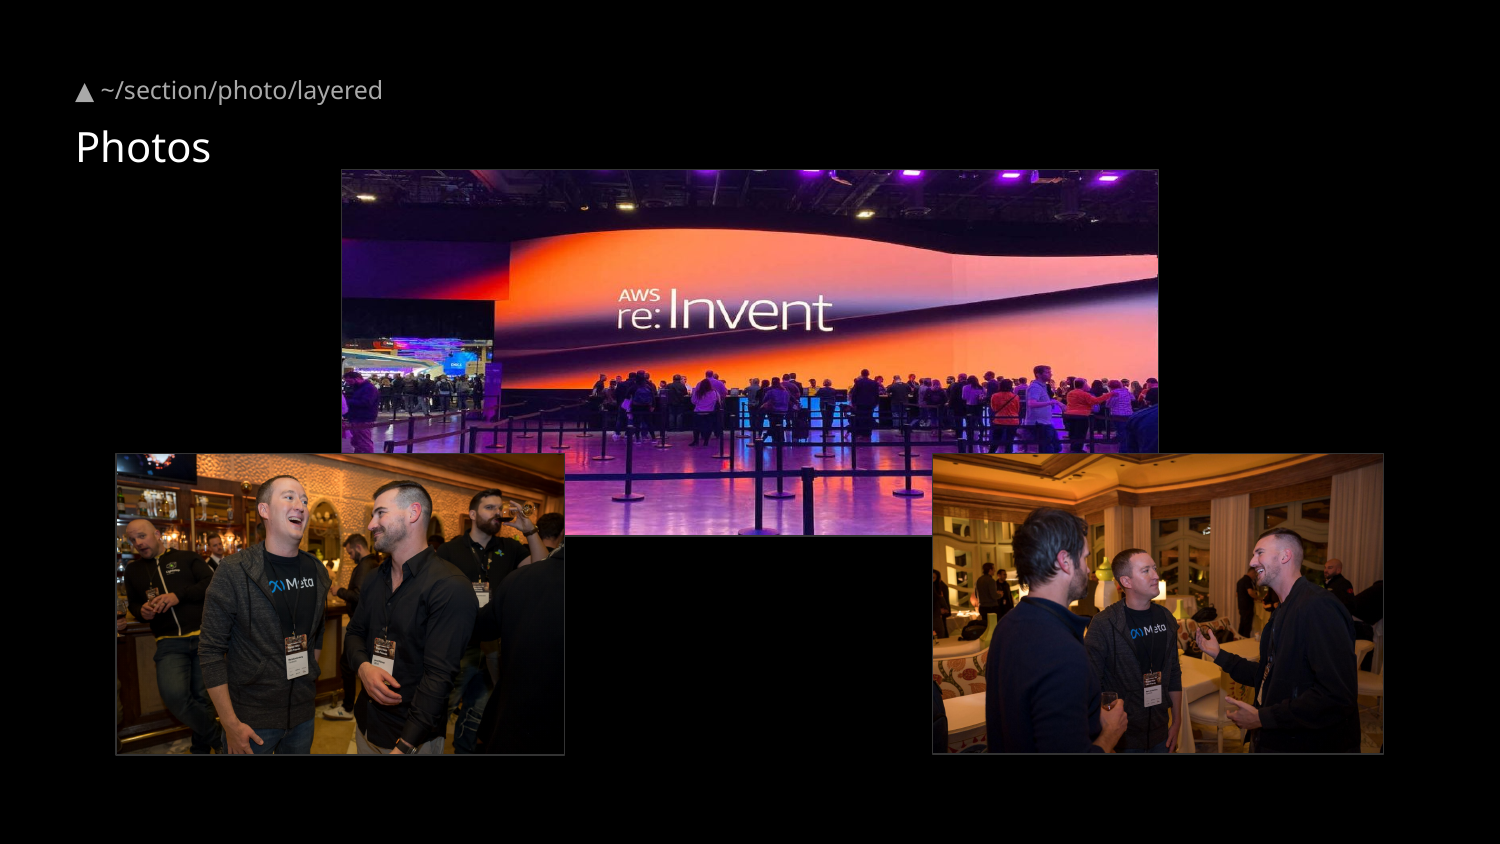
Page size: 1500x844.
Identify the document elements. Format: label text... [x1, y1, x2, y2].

text_box Photos [74, 120, 757, 171]
text_box ▲ ~/section/photo/layered [74, 75, 1436, 106]
picture [933, 454, 1383, 754]
picture [116, 454, 564, 755]
picture [342, 170, 1158, 536]
